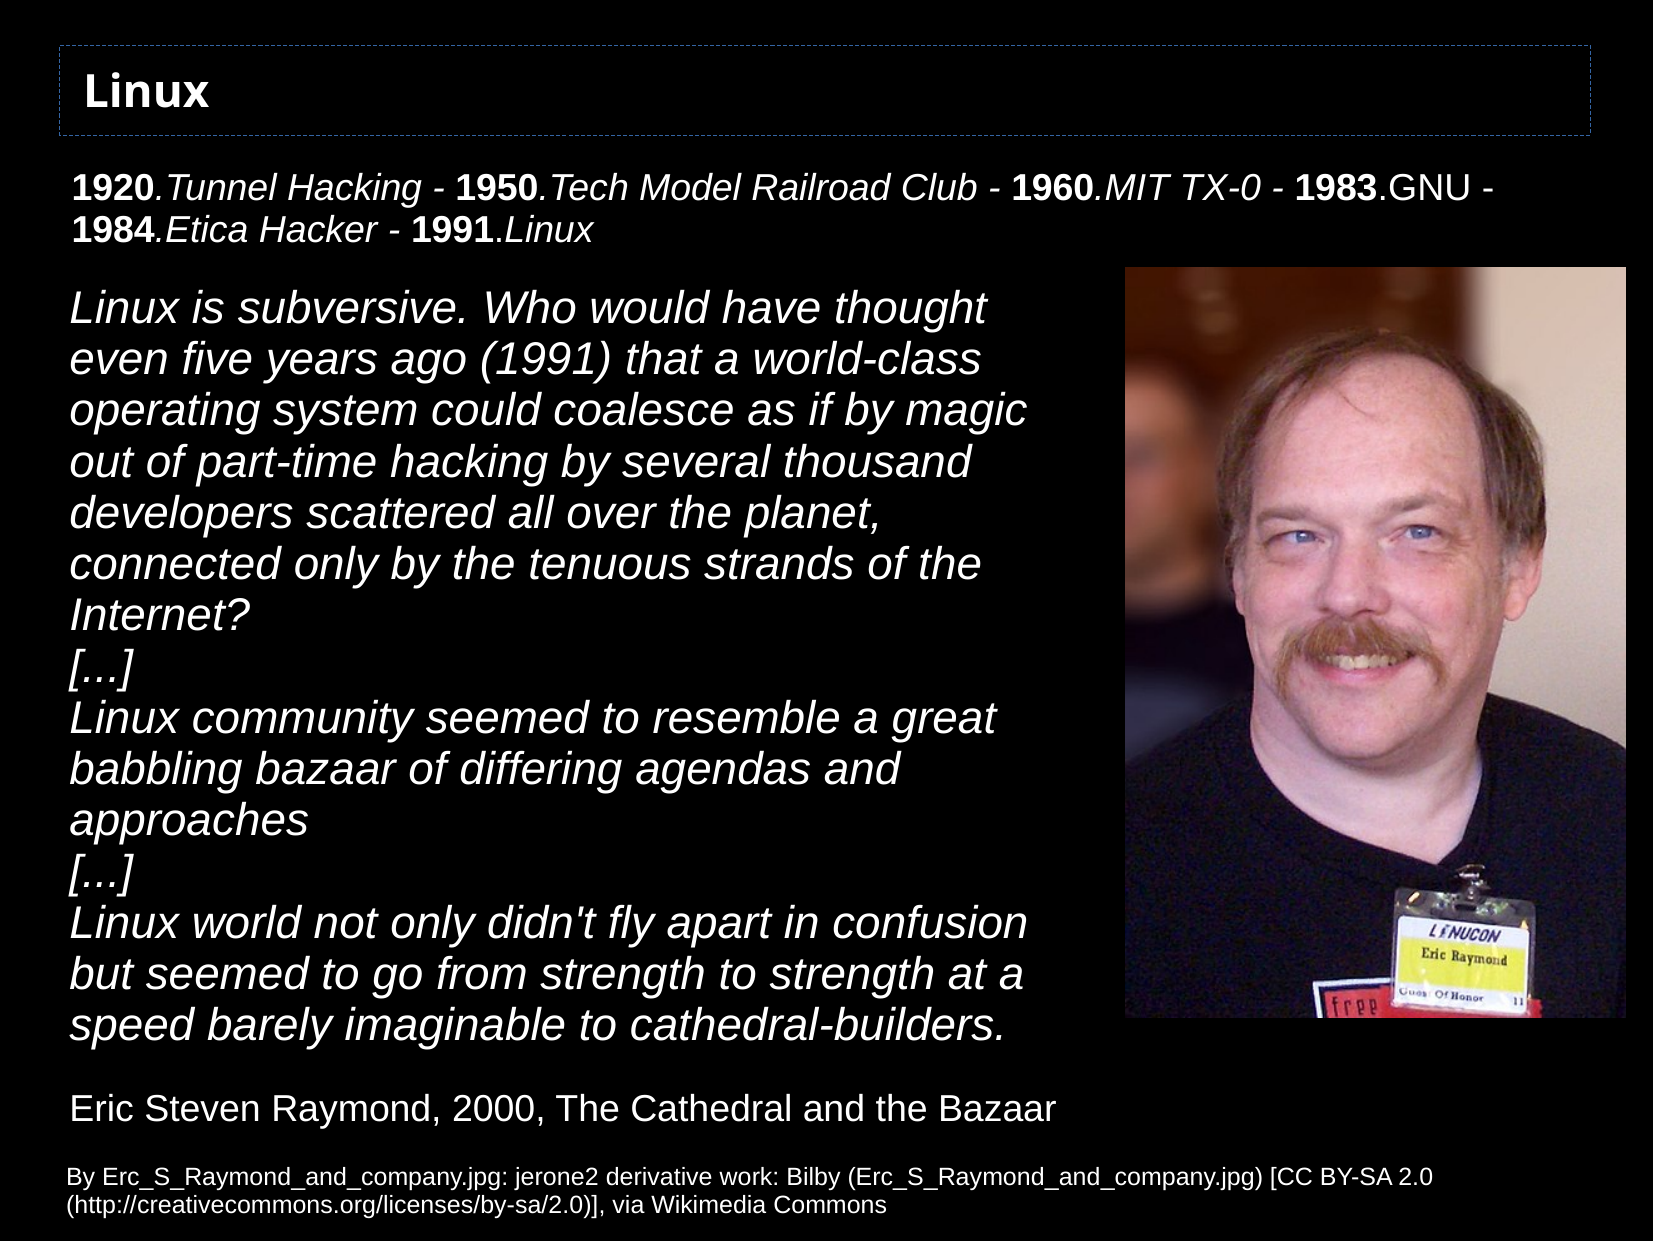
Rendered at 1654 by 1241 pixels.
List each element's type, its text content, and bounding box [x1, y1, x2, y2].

text_box Eric Steven Raymond, 2000, The Cathedral and the Bazaar [54, 1080, 1390, 1137]
picture [1125, 267, 1626, 1019]
text_box By Erc_S_Raymond_and_company.jpg: jerone2 derivative work: Bilby (Erc_S_Raymond_and_company.jpg) [CC BY-SA 2.0 (http://creativecommons.org/licenses/by-sa/2.0)], via Wikimedia Commons [51, 1155, 1653, 1241]
text_box Linux is subversive. Who would have thought even five years ago (1991) that a world-class operating system could coalesce as if by magic out of part-time hacking by several thousand developers scattered all over the planet, connected only by the tenuous strands of the Internet? [...] Linux community seemed to resemble a great babbling bazaar of differing agendas and approaches [...] Linux world not only didn't fly apart in confusion but seemed to go from strength to strength at a speed barely imaginable to cathedral-builders. [54, 274, 1075, 1059]
text_box 1920.Tunnel Hacking - 1950.Tech Model Railroad Club - 1960.MIT TX-0 - 1983.GNU - 1984.Etica Hacker - 1991.Linux [56, 159, 1653, 268]
list Linux [59, 45, 1591, 136]
